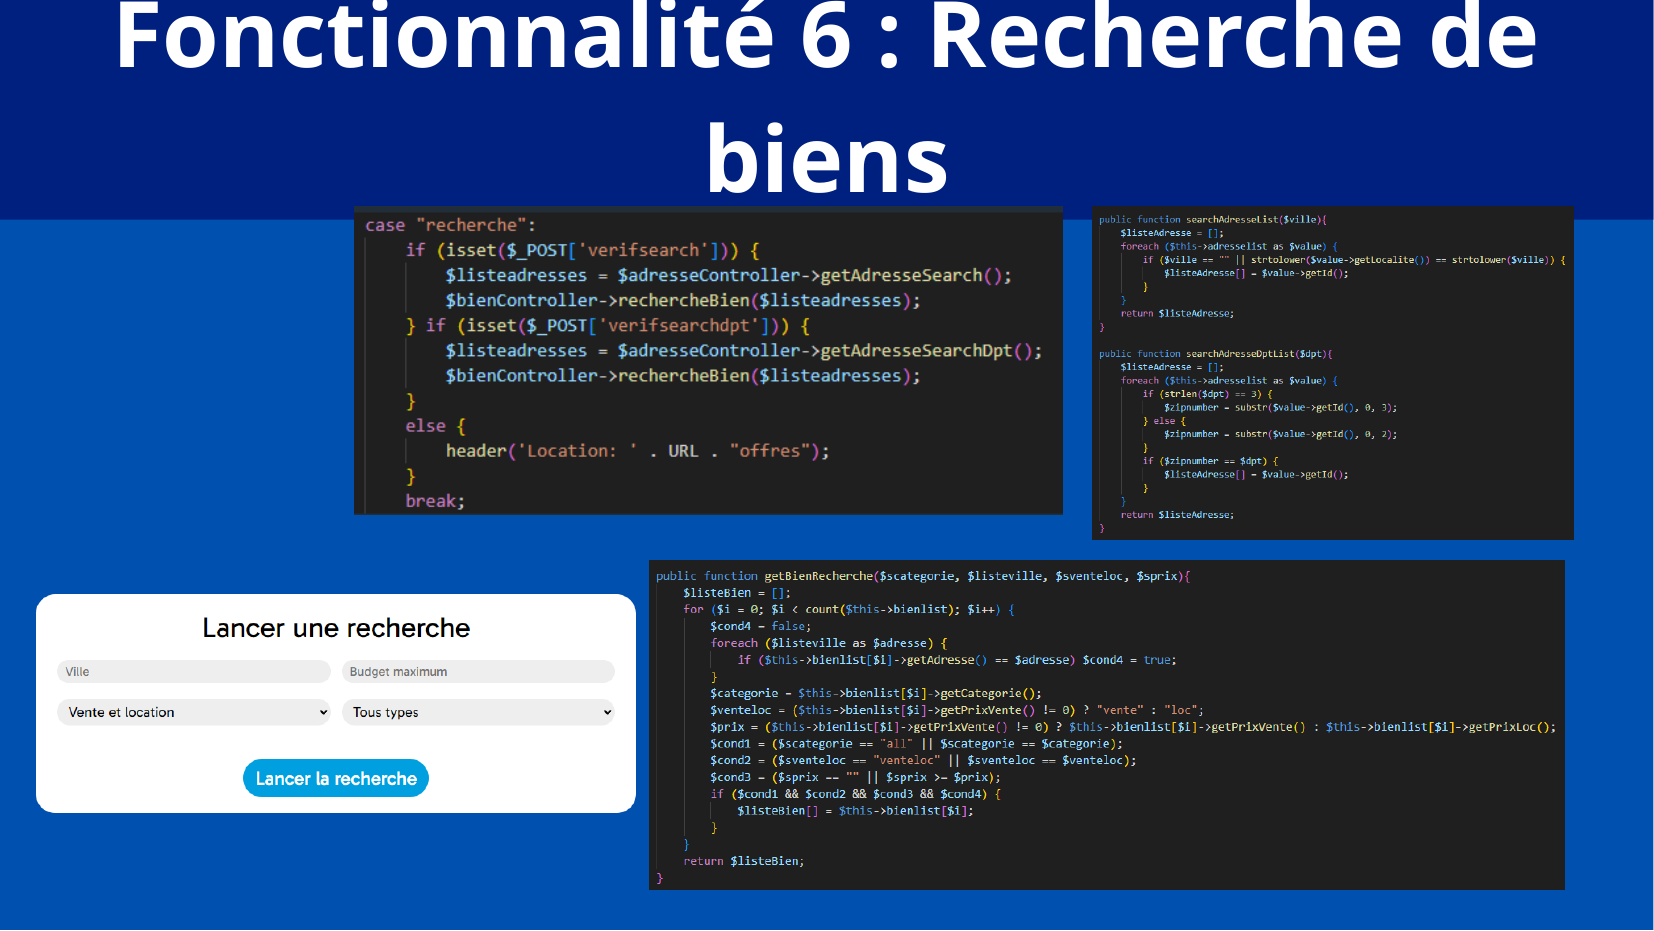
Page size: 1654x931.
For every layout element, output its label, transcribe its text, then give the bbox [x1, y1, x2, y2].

picture [29, 590, 646, 827]
picture [354, 206, 1063, 515]
picture [1092, 206, 1574, 540]
picture [649, 560, 1565, 890]
title Fonctionnalité 6 : Recherche de biens [0, 0, 1654, 189]
